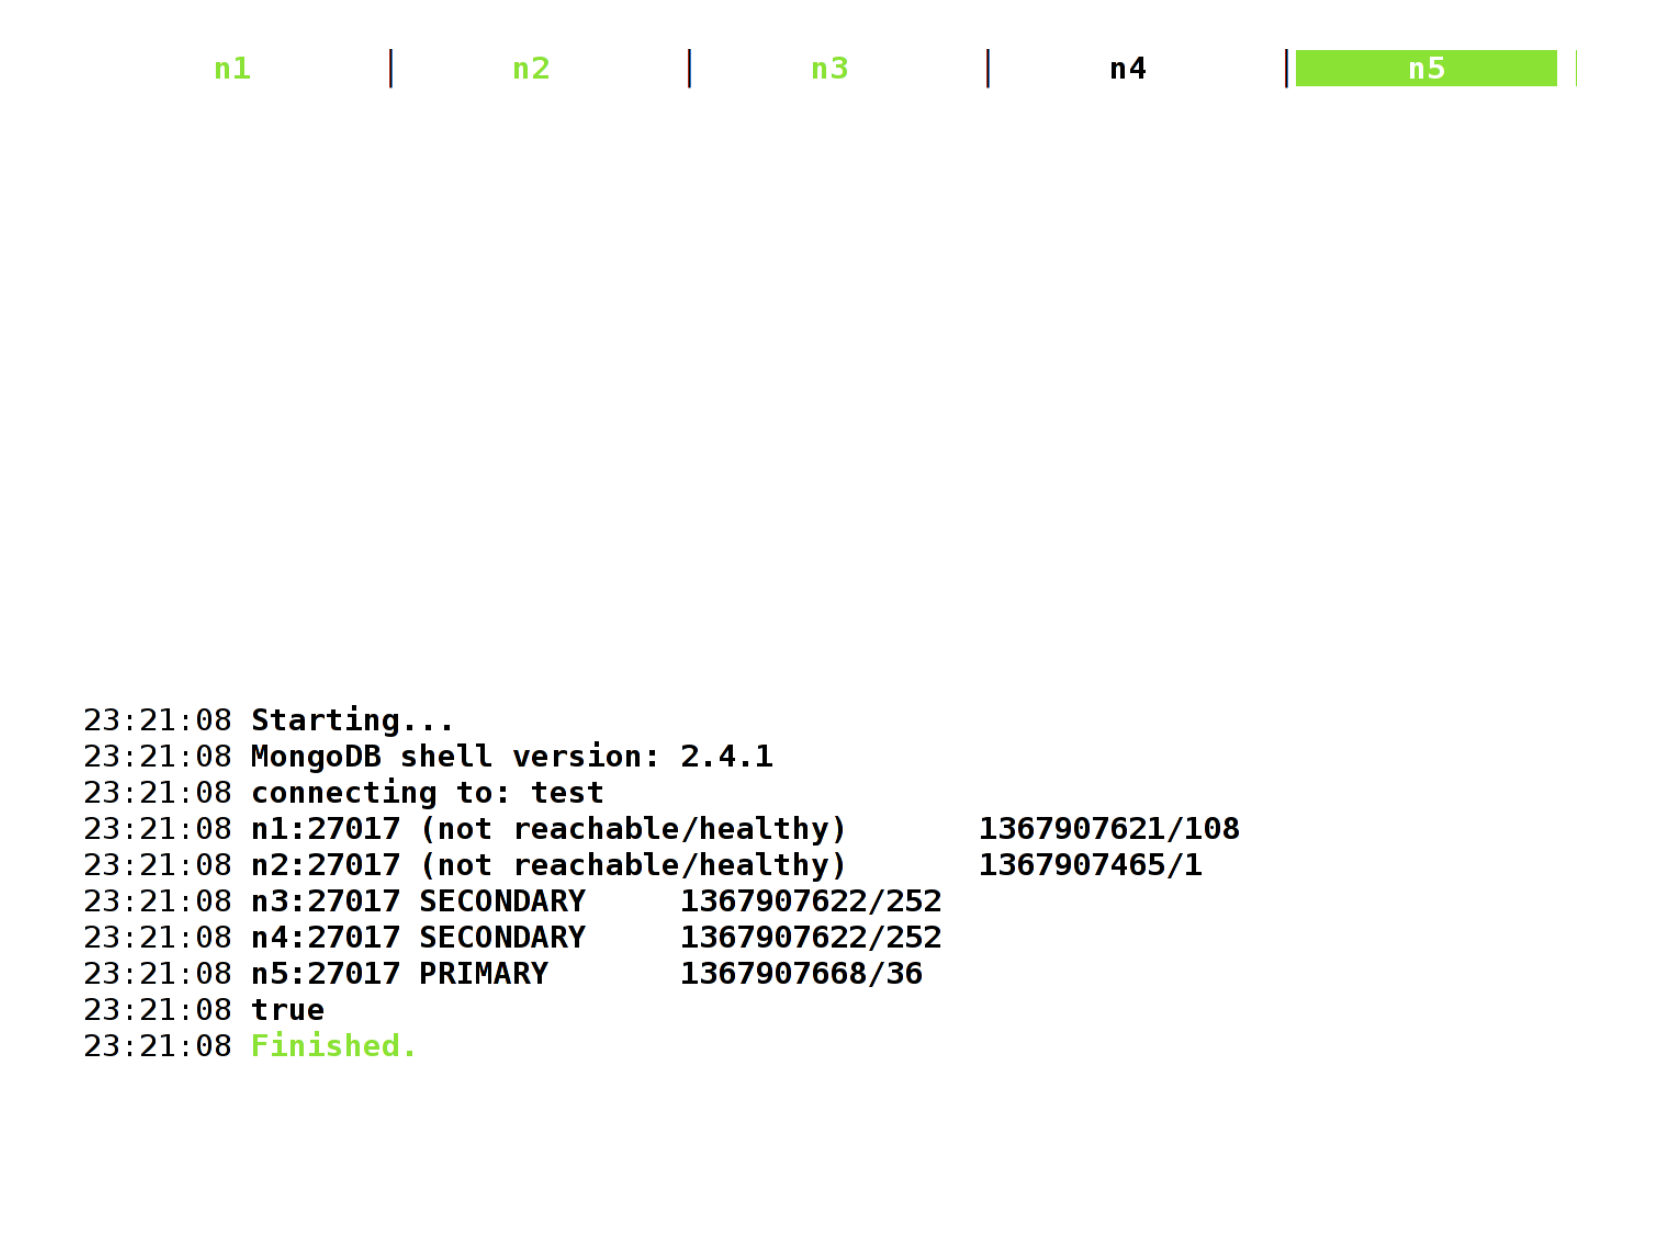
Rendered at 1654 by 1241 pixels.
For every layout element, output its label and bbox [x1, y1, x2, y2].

picture [82, 49, 1577, 1066]
